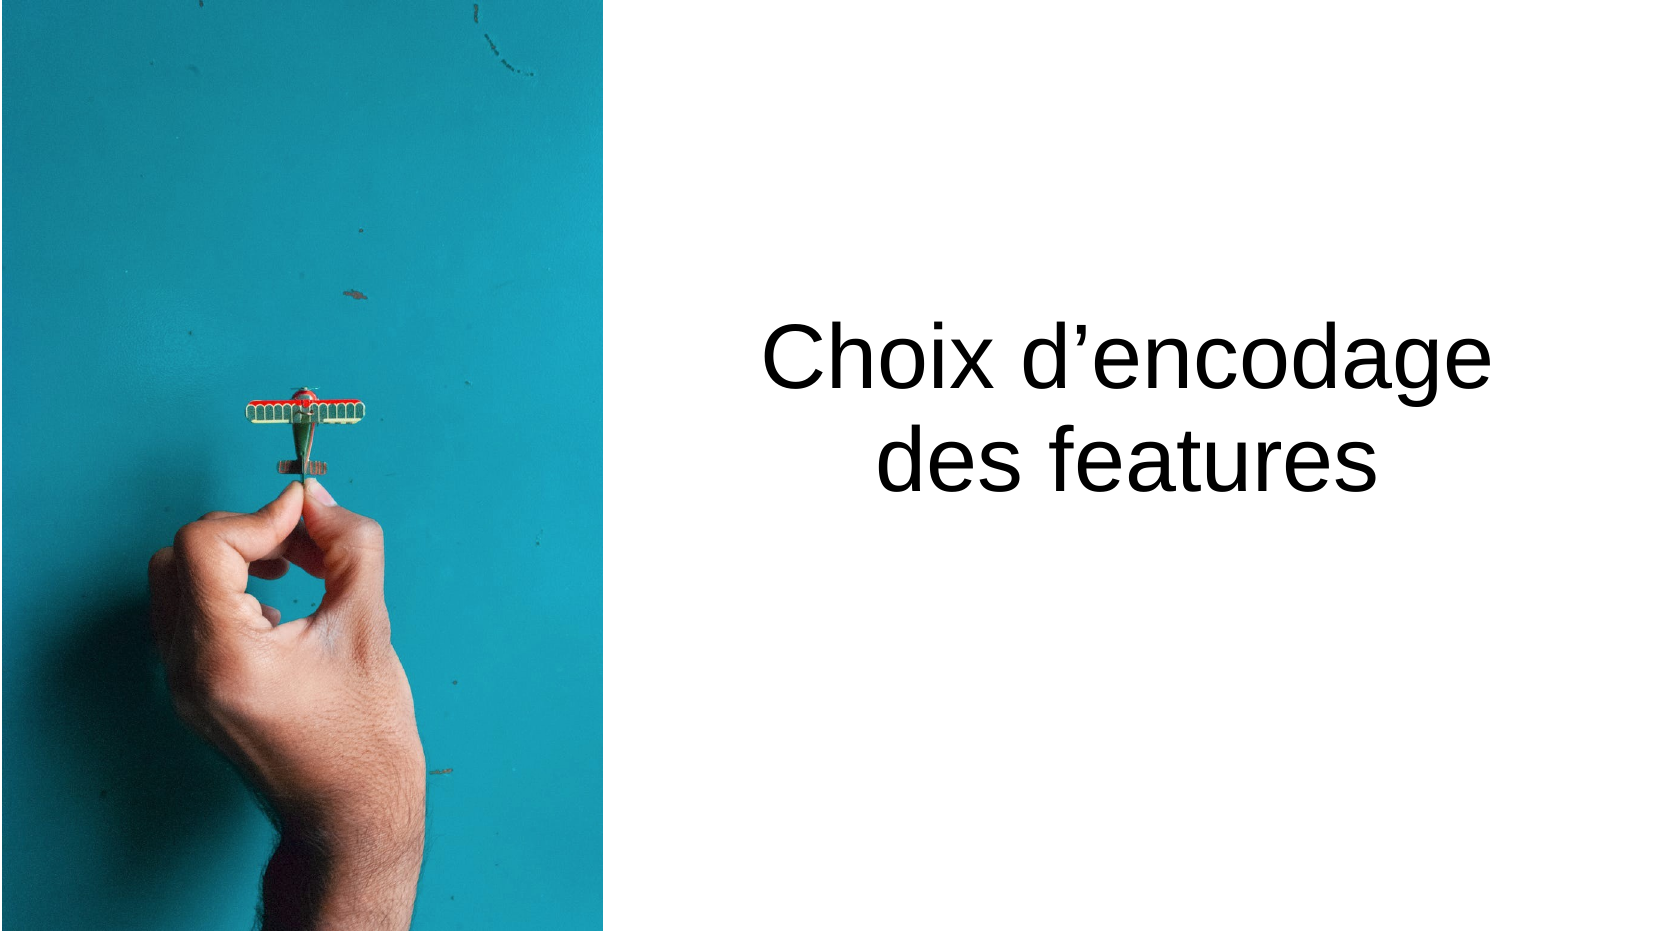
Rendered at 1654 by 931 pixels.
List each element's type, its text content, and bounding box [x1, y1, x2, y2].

title Choix d’encodage des features [685, 37, 1571, 780]
picture [2, 0, 603, 931]
